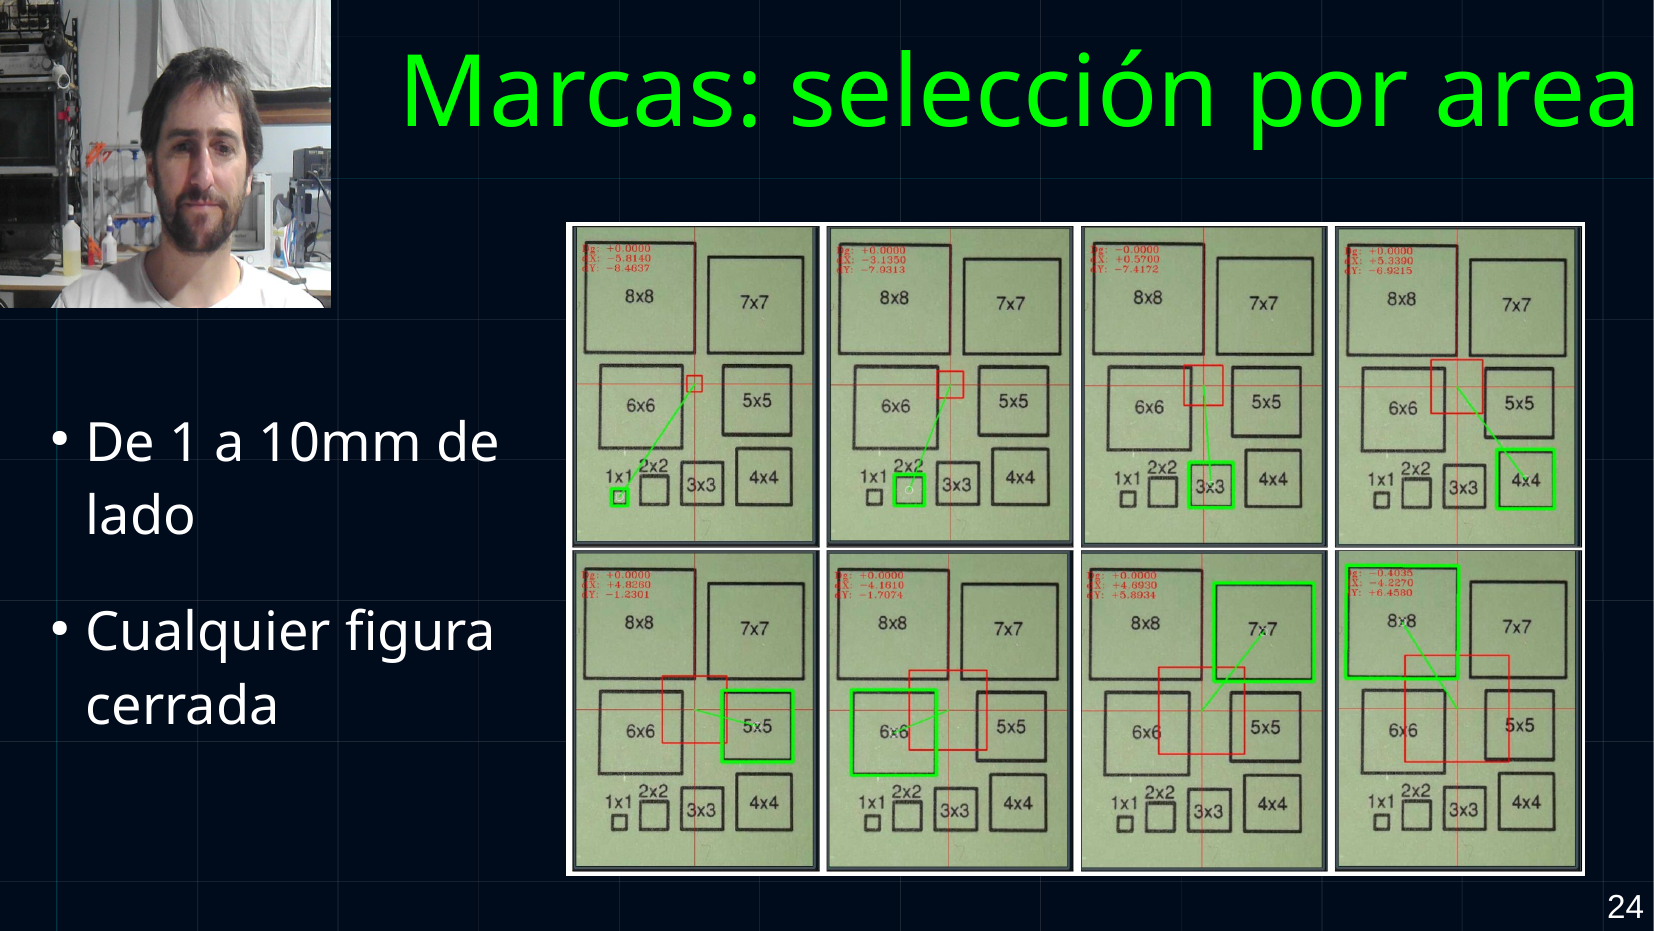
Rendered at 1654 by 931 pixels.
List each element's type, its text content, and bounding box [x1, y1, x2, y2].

text_box <number> [1592, 880, 1654, 931]
text_box De 1 a 10mm de lado Cualquier figura cerrada [35, 395, 603, 931]
picture [0, 0, 1654, 931]
text_box Marcas: selección por area [383, 11, 1625, 189]
